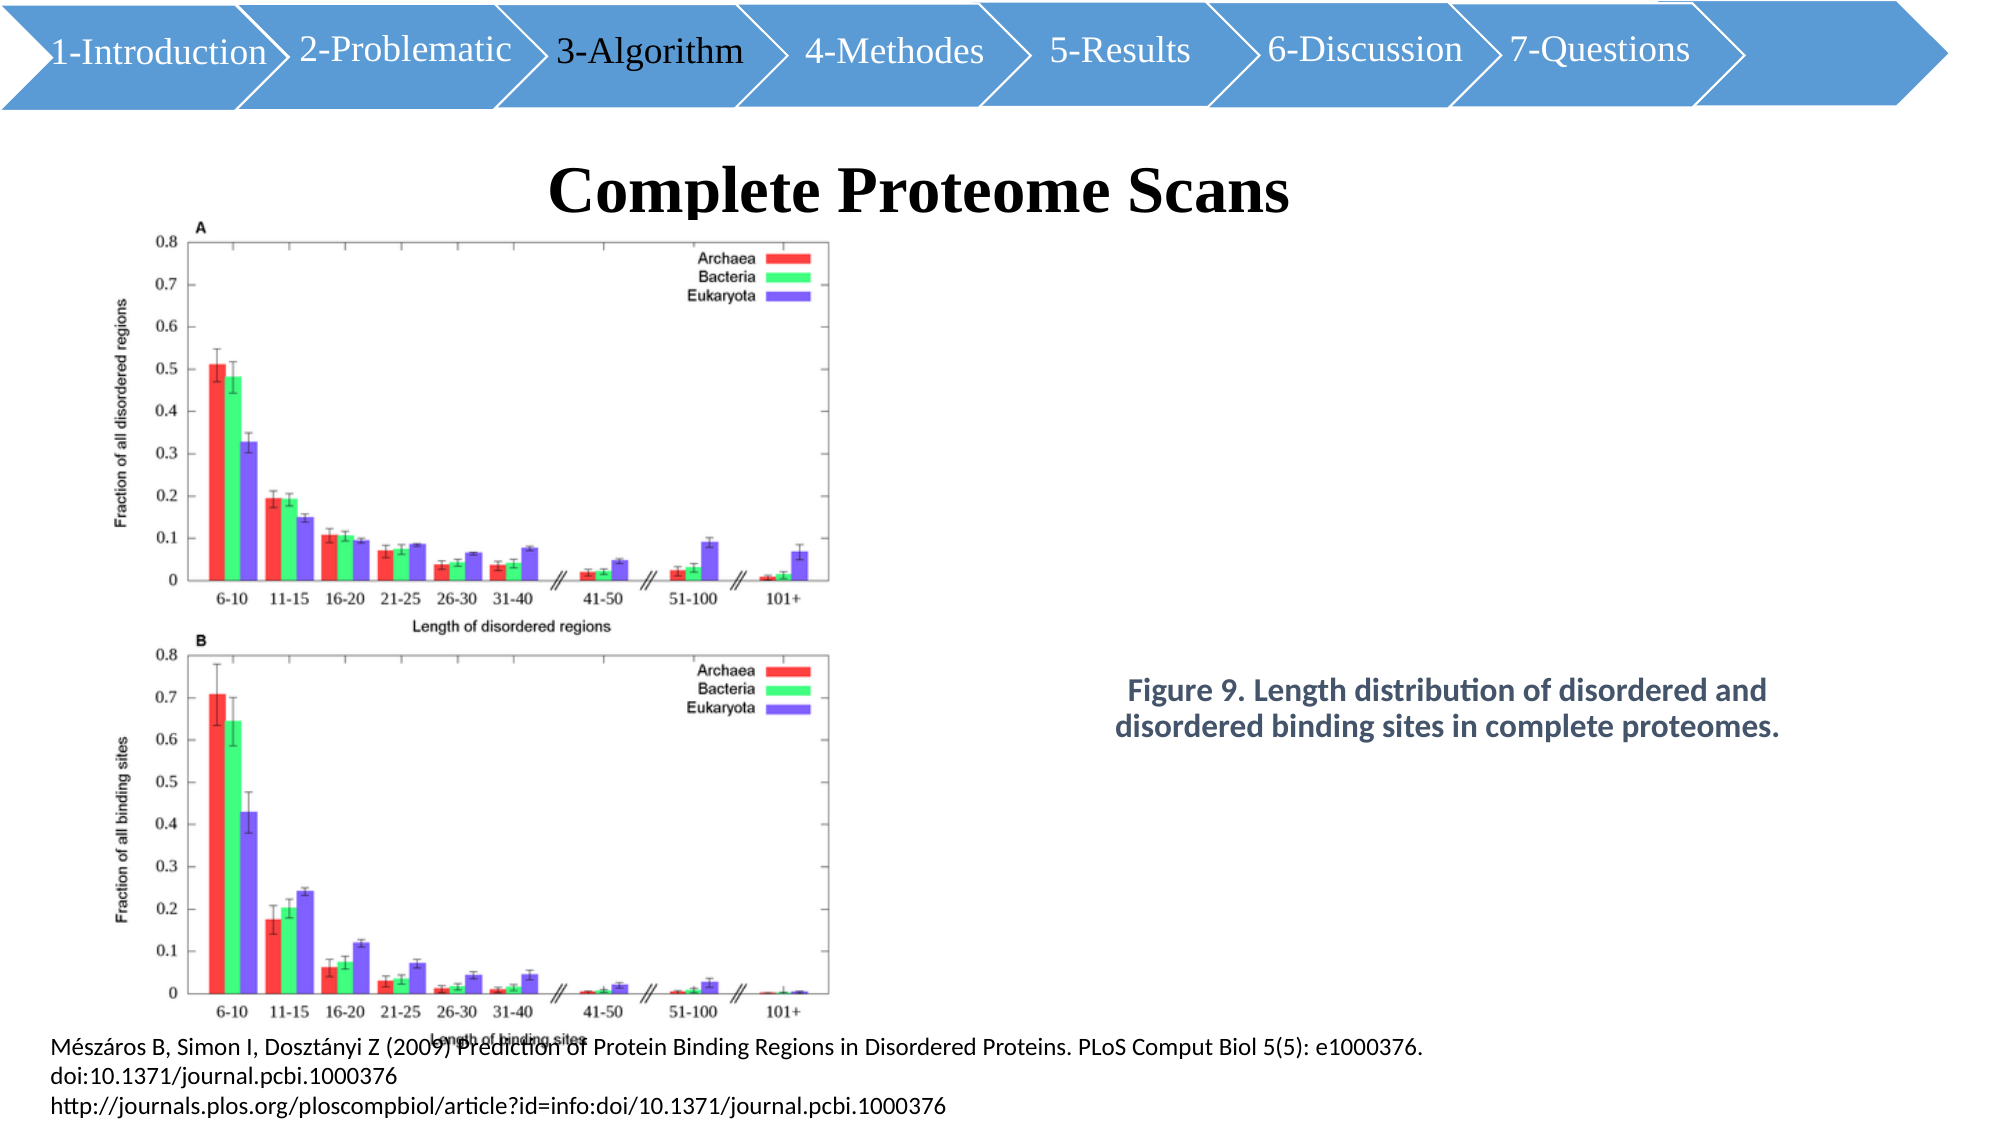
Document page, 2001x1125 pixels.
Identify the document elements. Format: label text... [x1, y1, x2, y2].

text_box Mészáros B, Simon I, Dosztányi Z (2009) Prediction of Protein Binding Regions in Disordered Proteins. PLoS Comput Biol 5(5): e1000376. doi:10.1371/journal.pcbi.1000376 http://journals.plos.org/ploscompbiol/article?id=info:doi/10.1371/journal.pcbi.1000376 [35, 1022, 1542, 1077]
text_box 3-Algorithm [541, 18, 761, 79]
text_box 2-Problematic [284, 16, 530, 78]
text_box 6-Discussion [1252, 16, 1481, 77]
text_box 4-Methodes [790, 18, 1002, 79]
picture [113, 221, 831, 1022]
text_box 5-Results [1034, 17, 1208, 79]
text_box 7-Questions [1494, 16, 1708, 77]
text_box 1-Introduction [35, 19, 285, 80]
text_box Figure 9. Length distribution of disordered and disordered binding sites in complete proteomes. [1038, 664, 1858, 753]
text_box Complete Proteome Scans [532, 139, 1307, 314]
text_box [0, 0, 1951, 111]
